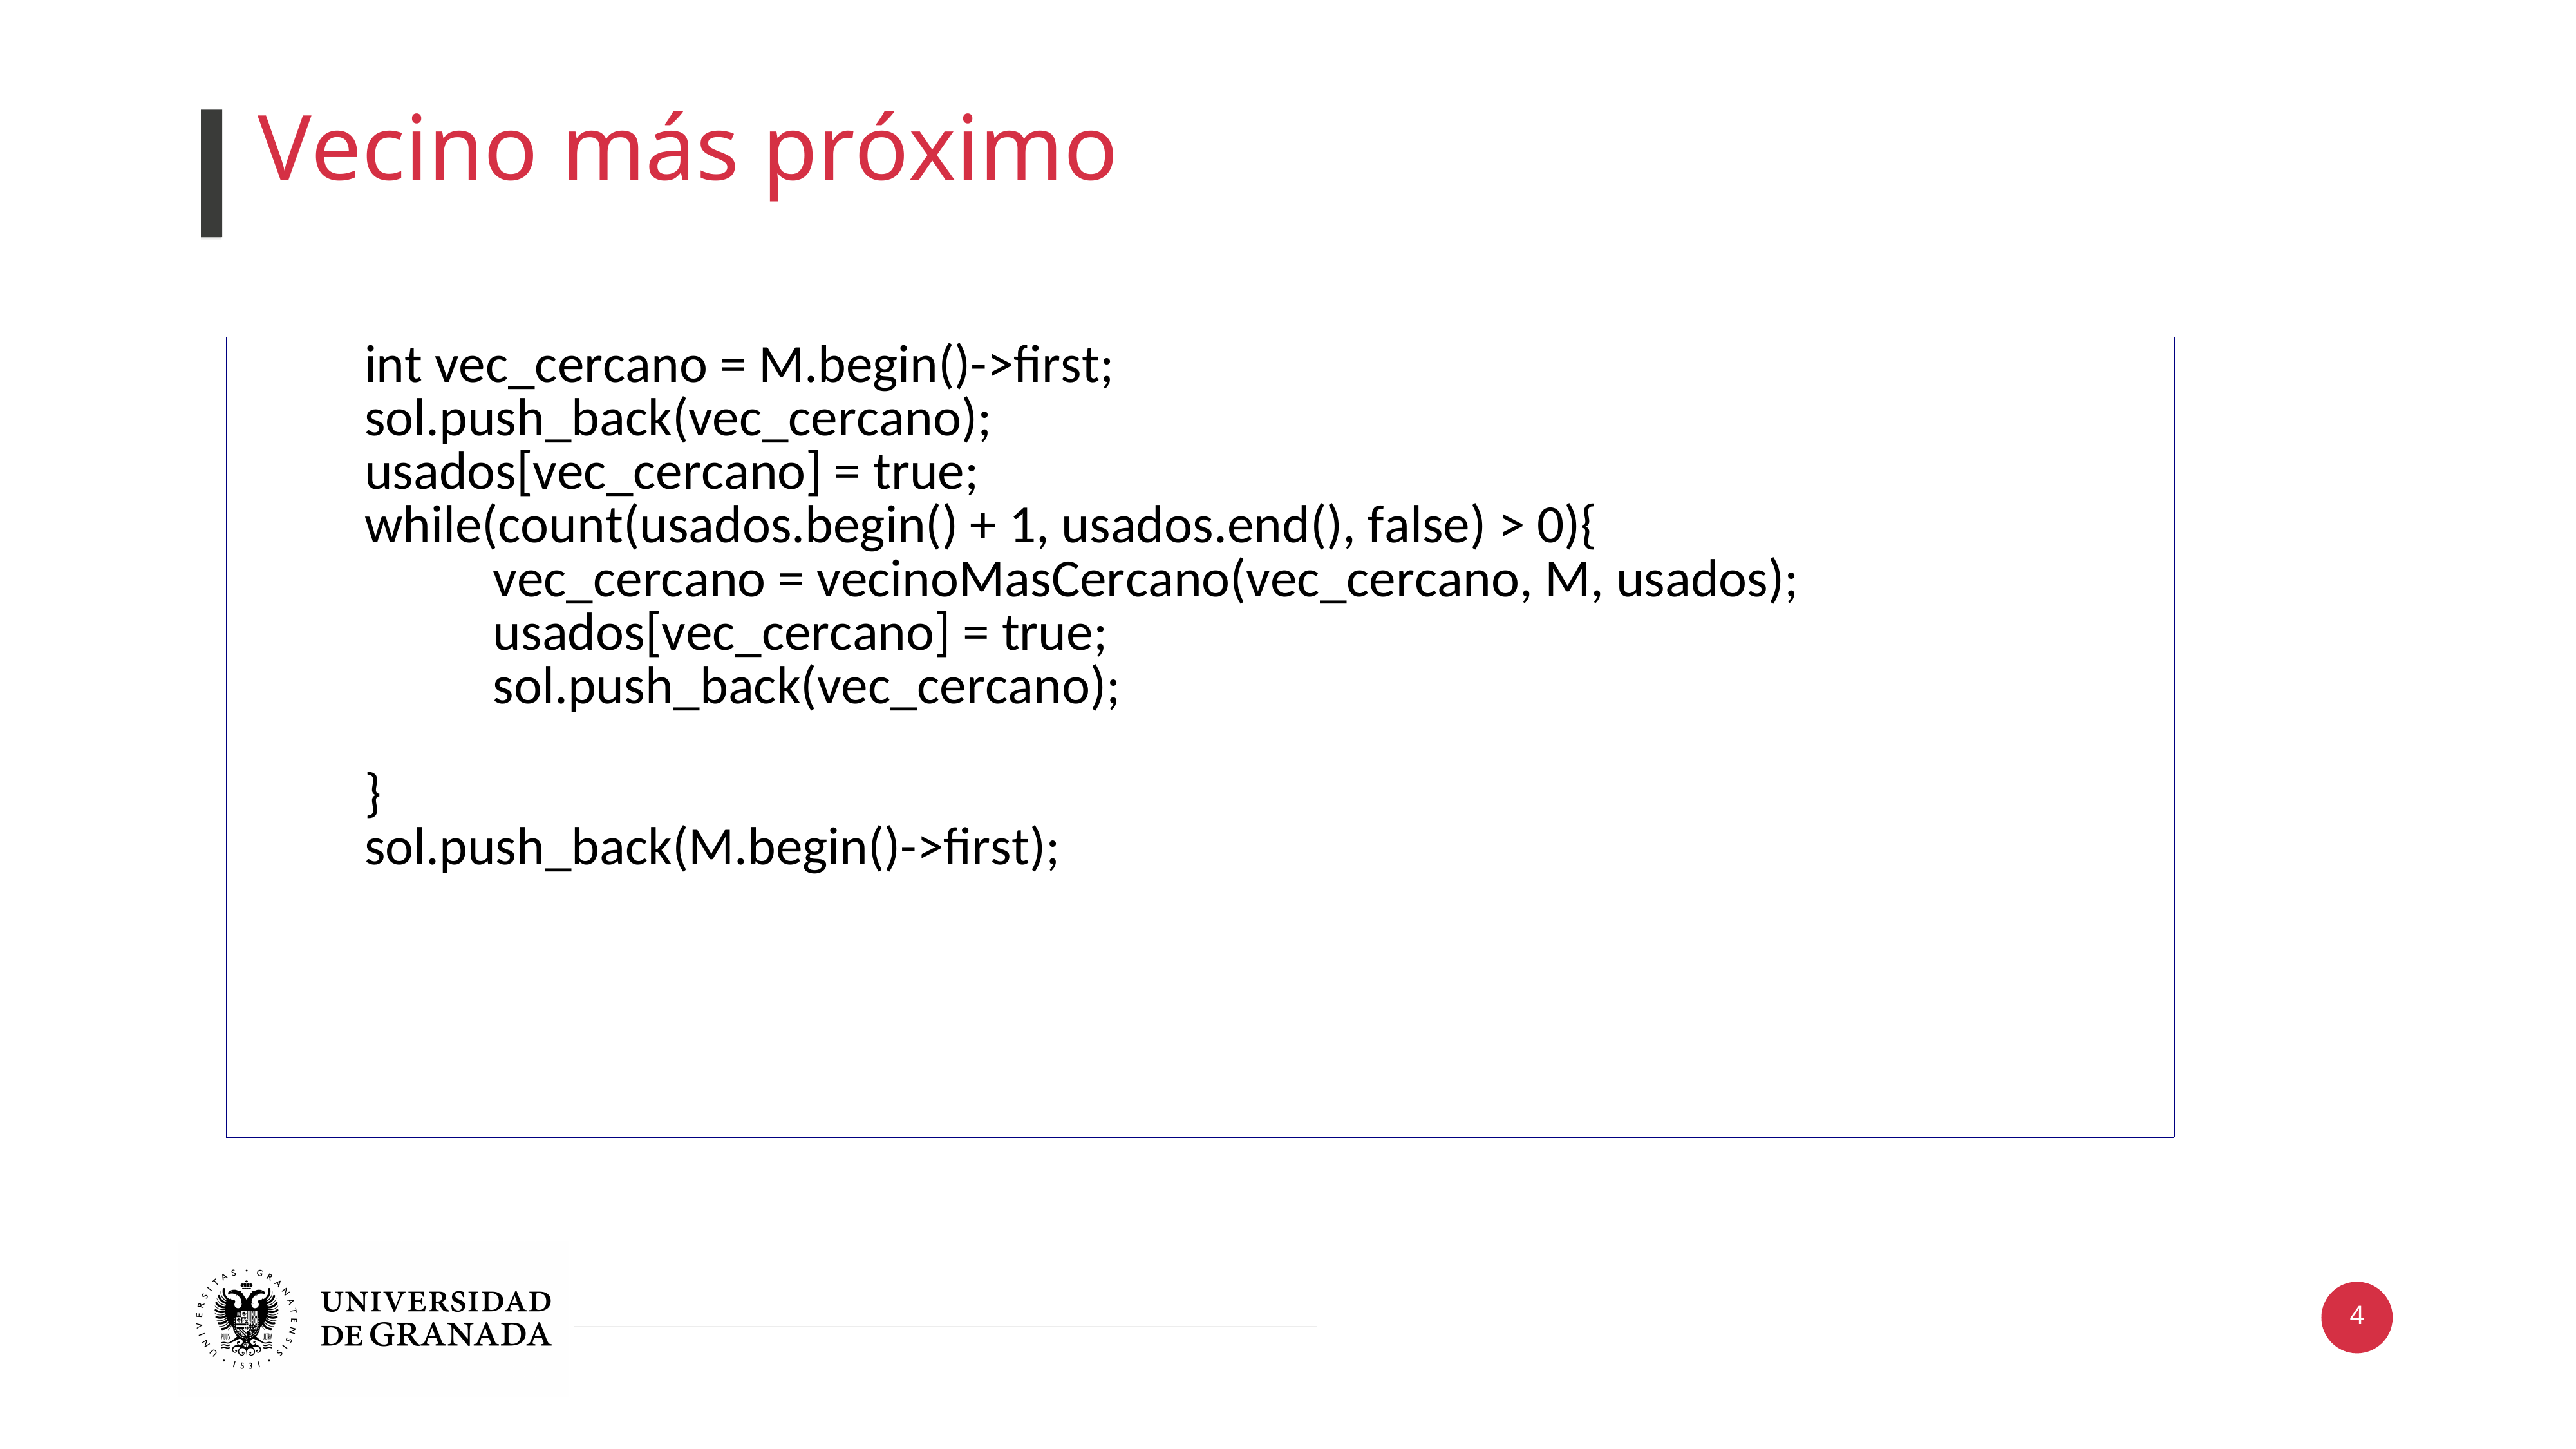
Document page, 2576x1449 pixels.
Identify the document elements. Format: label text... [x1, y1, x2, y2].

text_box <number> [2308, 1278, 2407, 1356]
picture [178, 1241, 569, 1397]
text_box [201, 109, 223, 238]
text_box Vecino más próximo [248, 85, 2402, 204]
table_header int vec_cercano = M.begin()->first; sol.push_back(vec_cercano); usados[vec_cercano] = true; while(count(usados.begin() + 1, usados.end(), false) > 0){ vec_cercano = vecinoMasCercano(vec_cercano, M, usados); usados[vec_cercano] = true; sol.push_back(vec_cercano); } sol.push_back(M.begin()->first); [227, 337, 2174, 1137]
